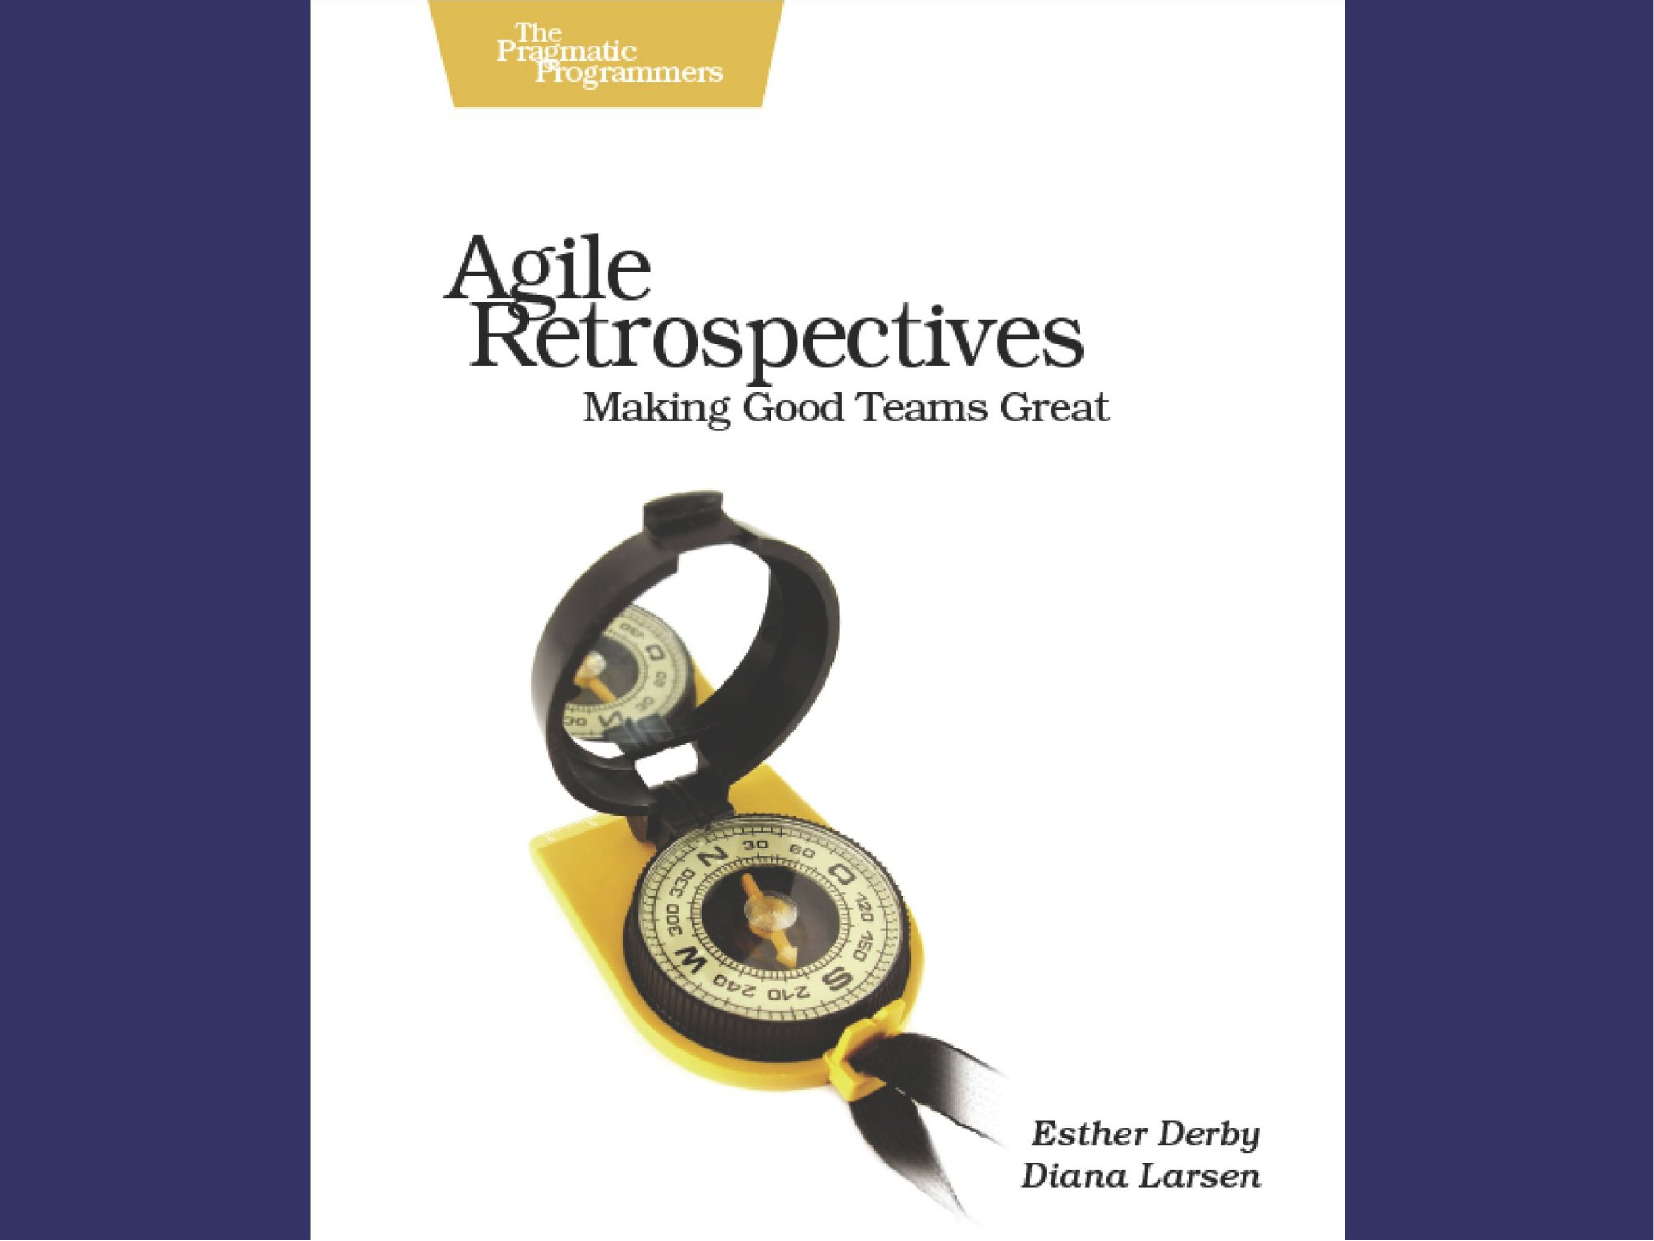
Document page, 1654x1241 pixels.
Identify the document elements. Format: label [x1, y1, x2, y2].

picture [310, 0, 1345, 1240]
